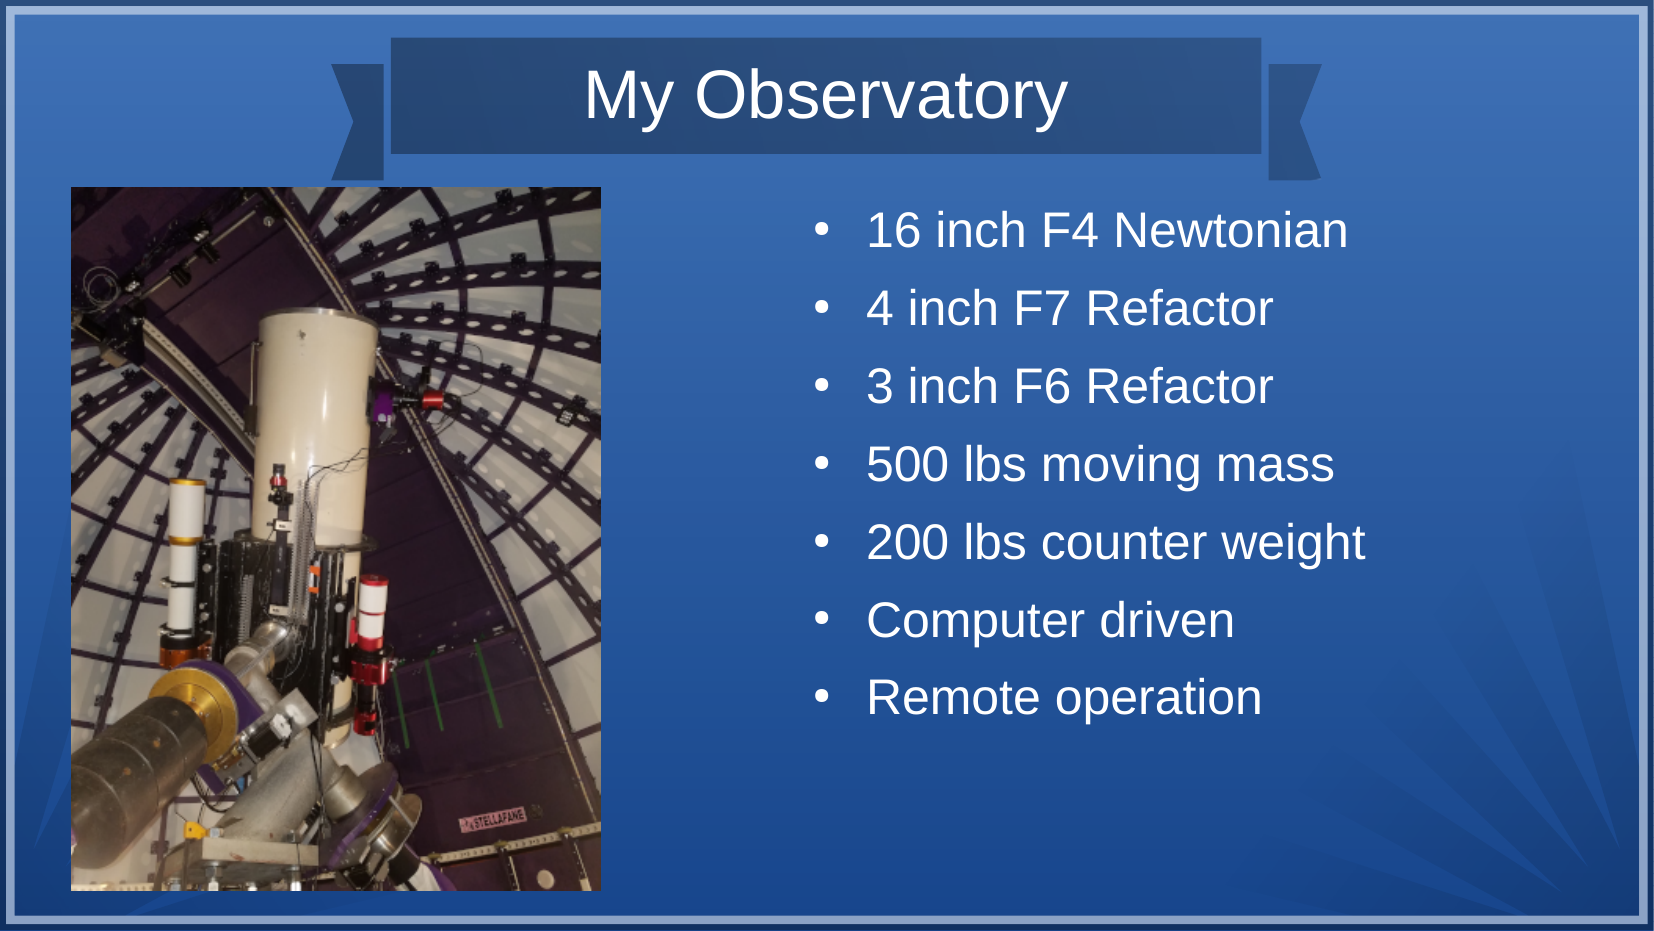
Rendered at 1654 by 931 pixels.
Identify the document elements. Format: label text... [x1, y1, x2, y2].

picture [71, 187, 601, 891]
title My Observatory [389, 35, 1264, 154]
list 16 inch F4 Newtonian 4 inch F7 Refactor 3 inch F6 Refactor 500 lbs moving mass 200 lbs counter weight Computer driven Remote operation [795, 202, 1463, 826]
